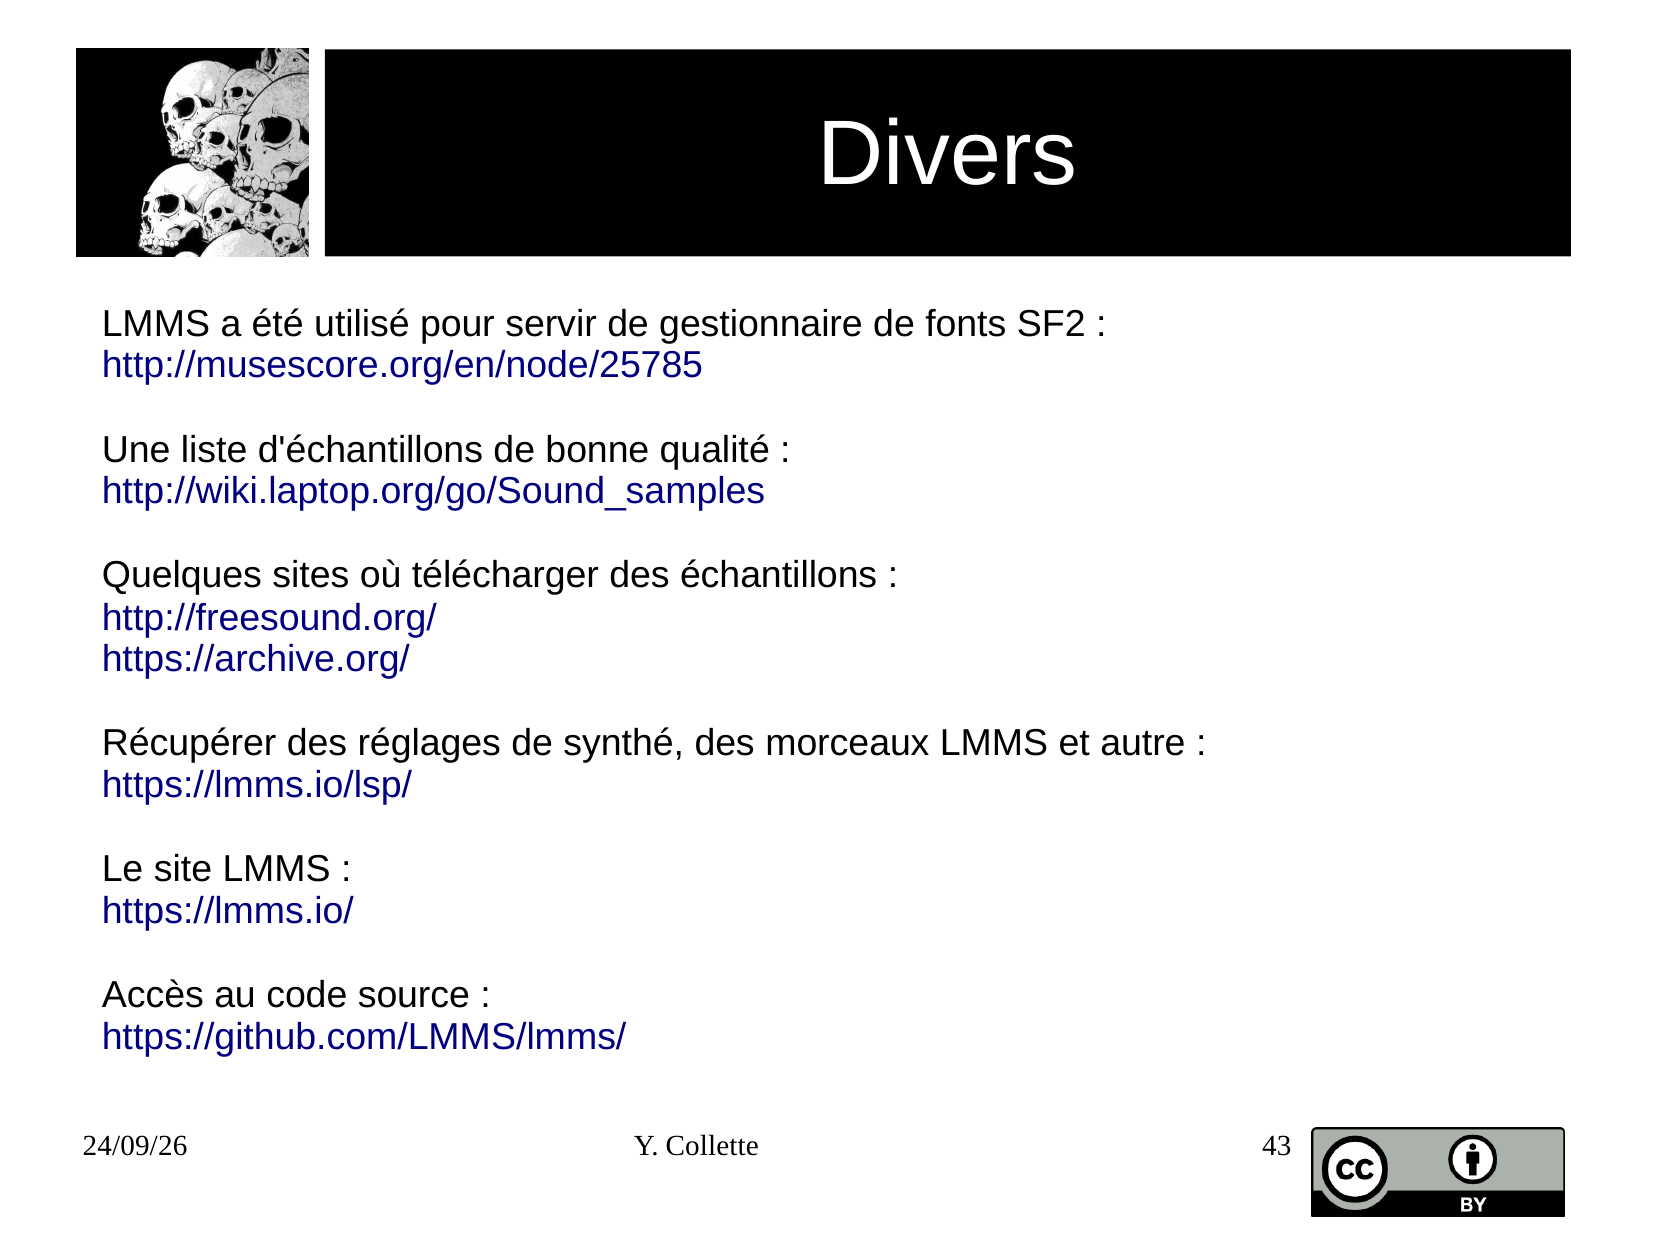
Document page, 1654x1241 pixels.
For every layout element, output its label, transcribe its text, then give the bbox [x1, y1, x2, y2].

title Divers [324, 49, 1571, 257]
picture [1311, 1127, 1565, 1217]
text_box LMMS a été utilisé pour servir de gestionnaire de fonts SF2 : http://musescore.org/en/node/25785 Une liste d'échantillons de bonne qualité : http://wiki.laptop.org/go/Sound_samples Quelques sites où télécharger des échantillons : http://freesound.org/ https://archive.org/ Récupérer des réglages de synthé, des morceaux LMMS et autre : https://lmms.io/lsp/ Le site LMMS : https://lmms.io/ Accès au code source : https://github.com/LMMS/lmms/ [87, 294, 1414, 1066]
picture [76, 48, 309, 257]
